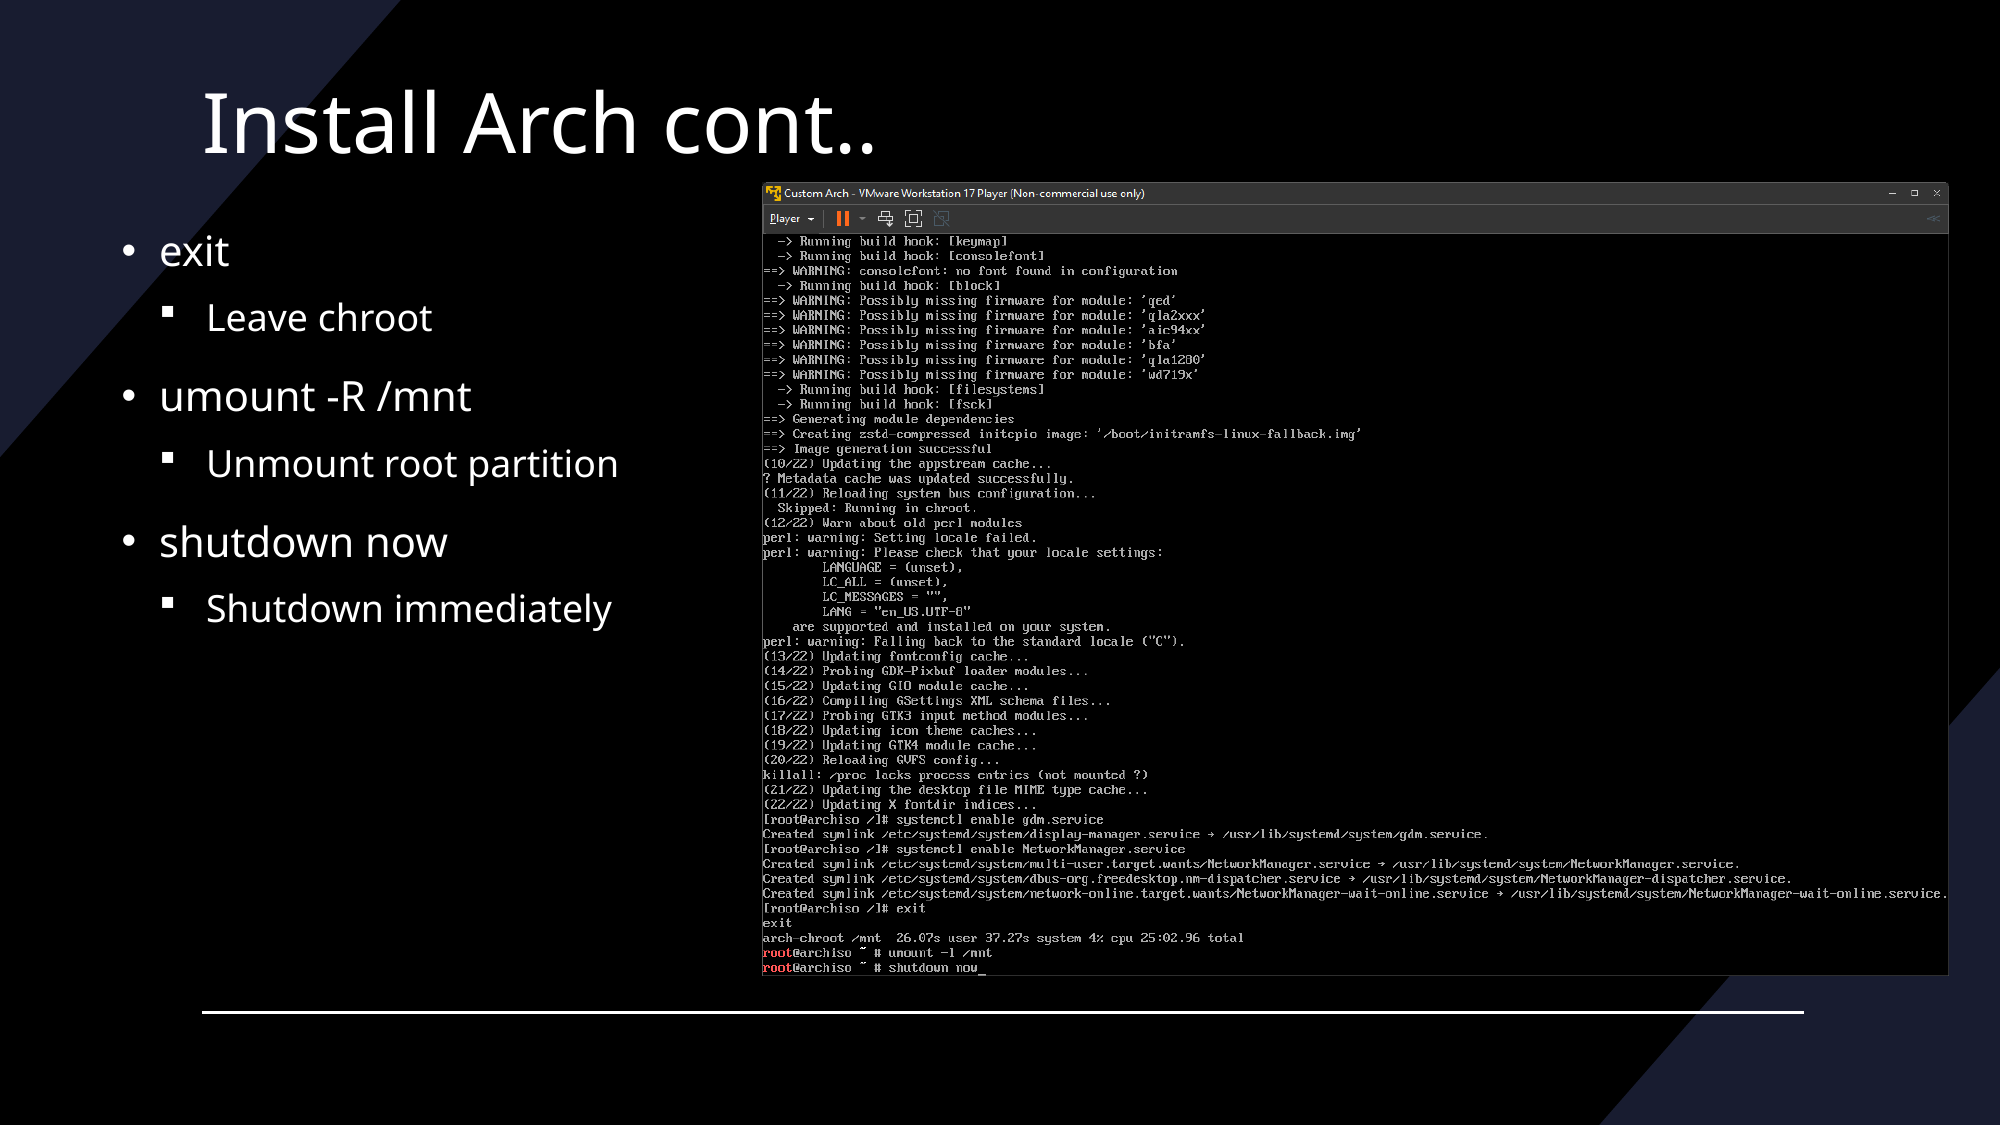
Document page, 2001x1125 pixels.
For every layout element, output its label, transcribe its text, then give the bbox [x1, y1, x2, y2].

title Install Arch cont.. [187, 0, 1000, 207]
picture [762, 182, 1949, 976]
text_box exit Leave chroot umount -R /mnt Unmount root partition shutdown now Shutdown immediately [106, 207, 762, 925]
